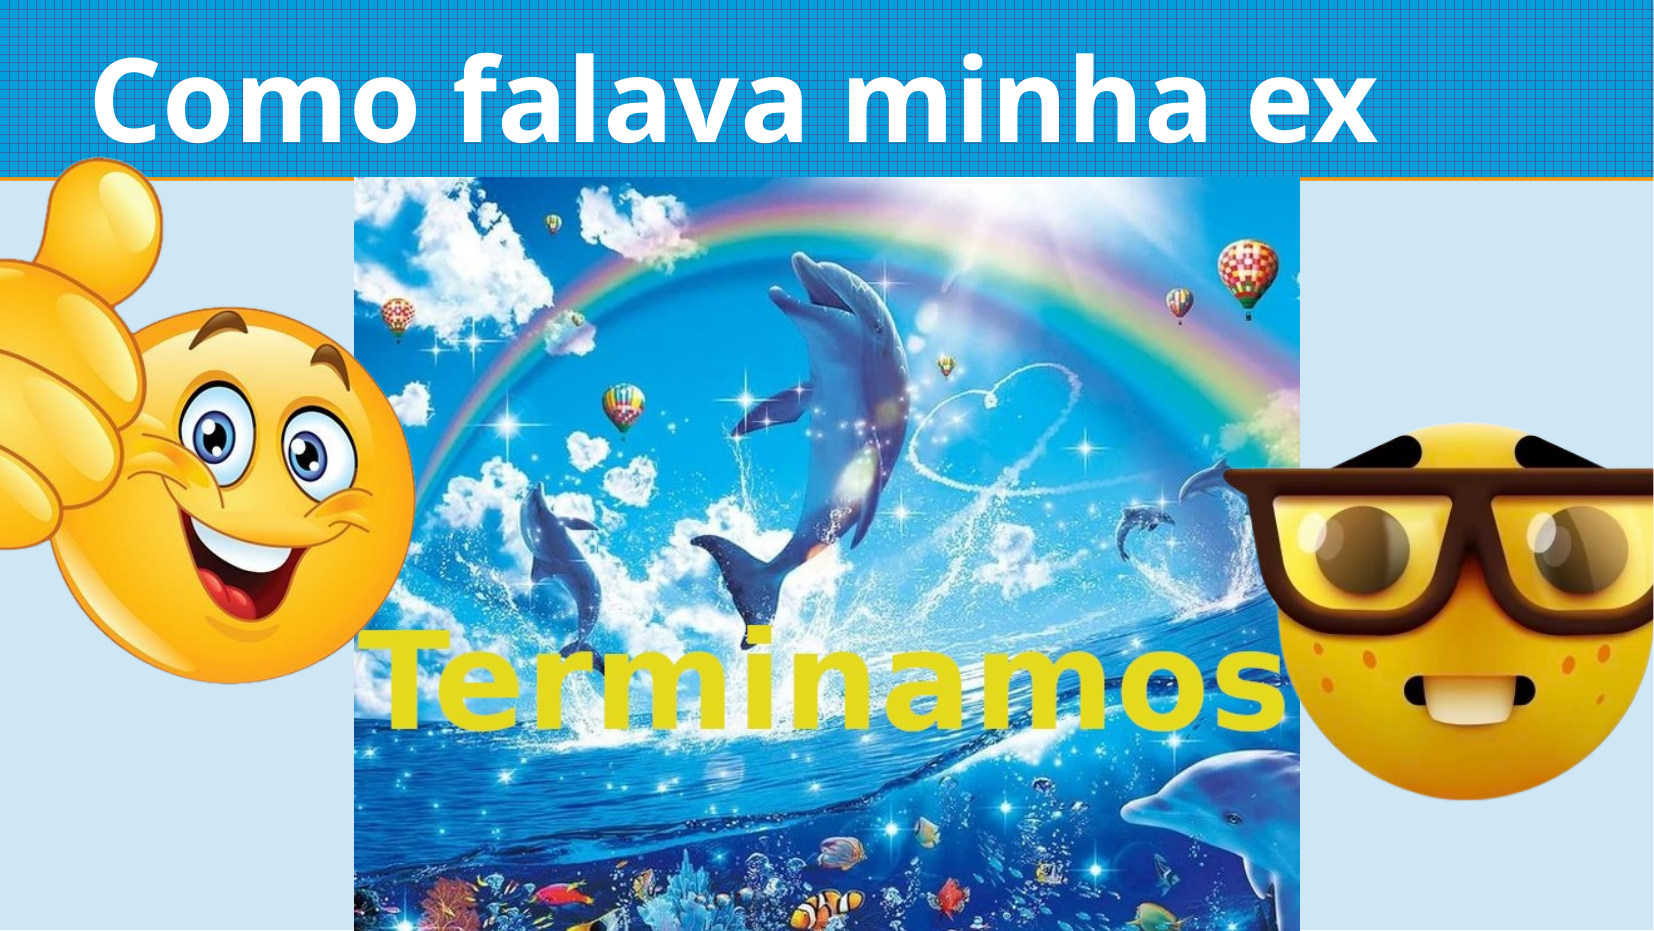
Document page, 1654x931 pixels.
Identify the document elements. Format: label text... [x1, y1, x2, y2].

picture [243, 134, 260, 141]
picture [364, 134, 406, 143]
picture [323, 134, 339, 141]
title Como falava minha ex [88, 14, 1565, 178]
picture [0, 157, 1654, 931]
picture [283, 134, 300, 141]
picture [177, 134, 219, 143]
picture [1293, 272, 1300, 288]
picture [108, 134, 155, 143]
